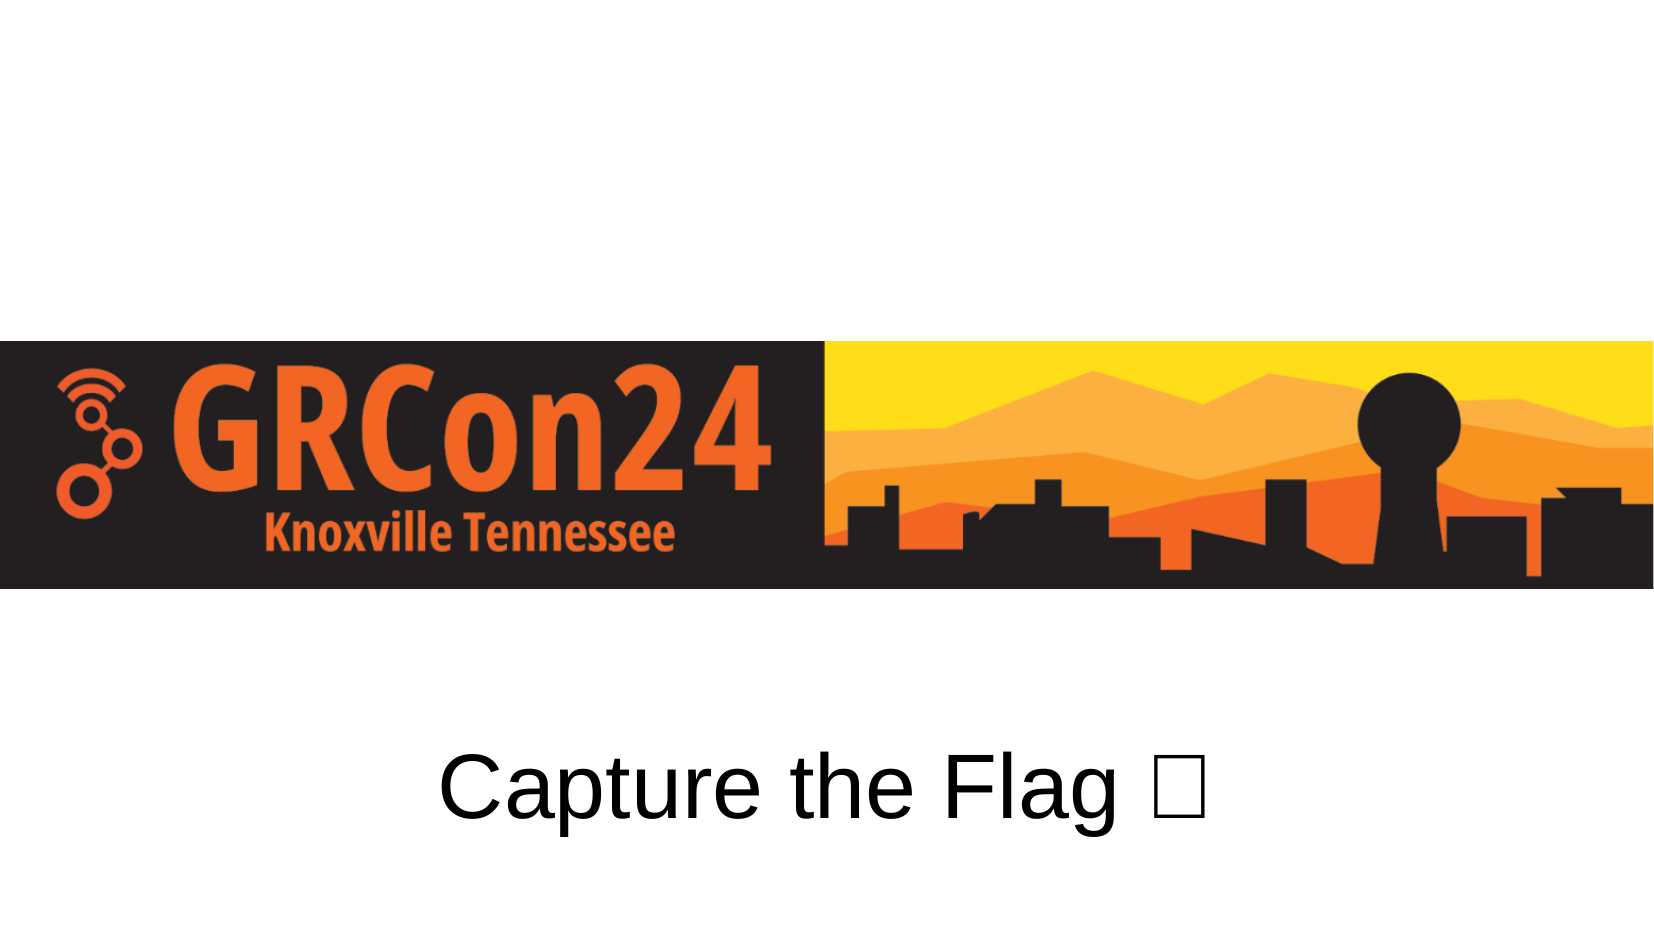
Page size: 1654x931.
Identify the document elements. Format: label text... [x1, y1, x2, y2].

picture [0, 341, 1654, 589]
title Capture the Flag 🚩 [0, 708, 1654, 864]
